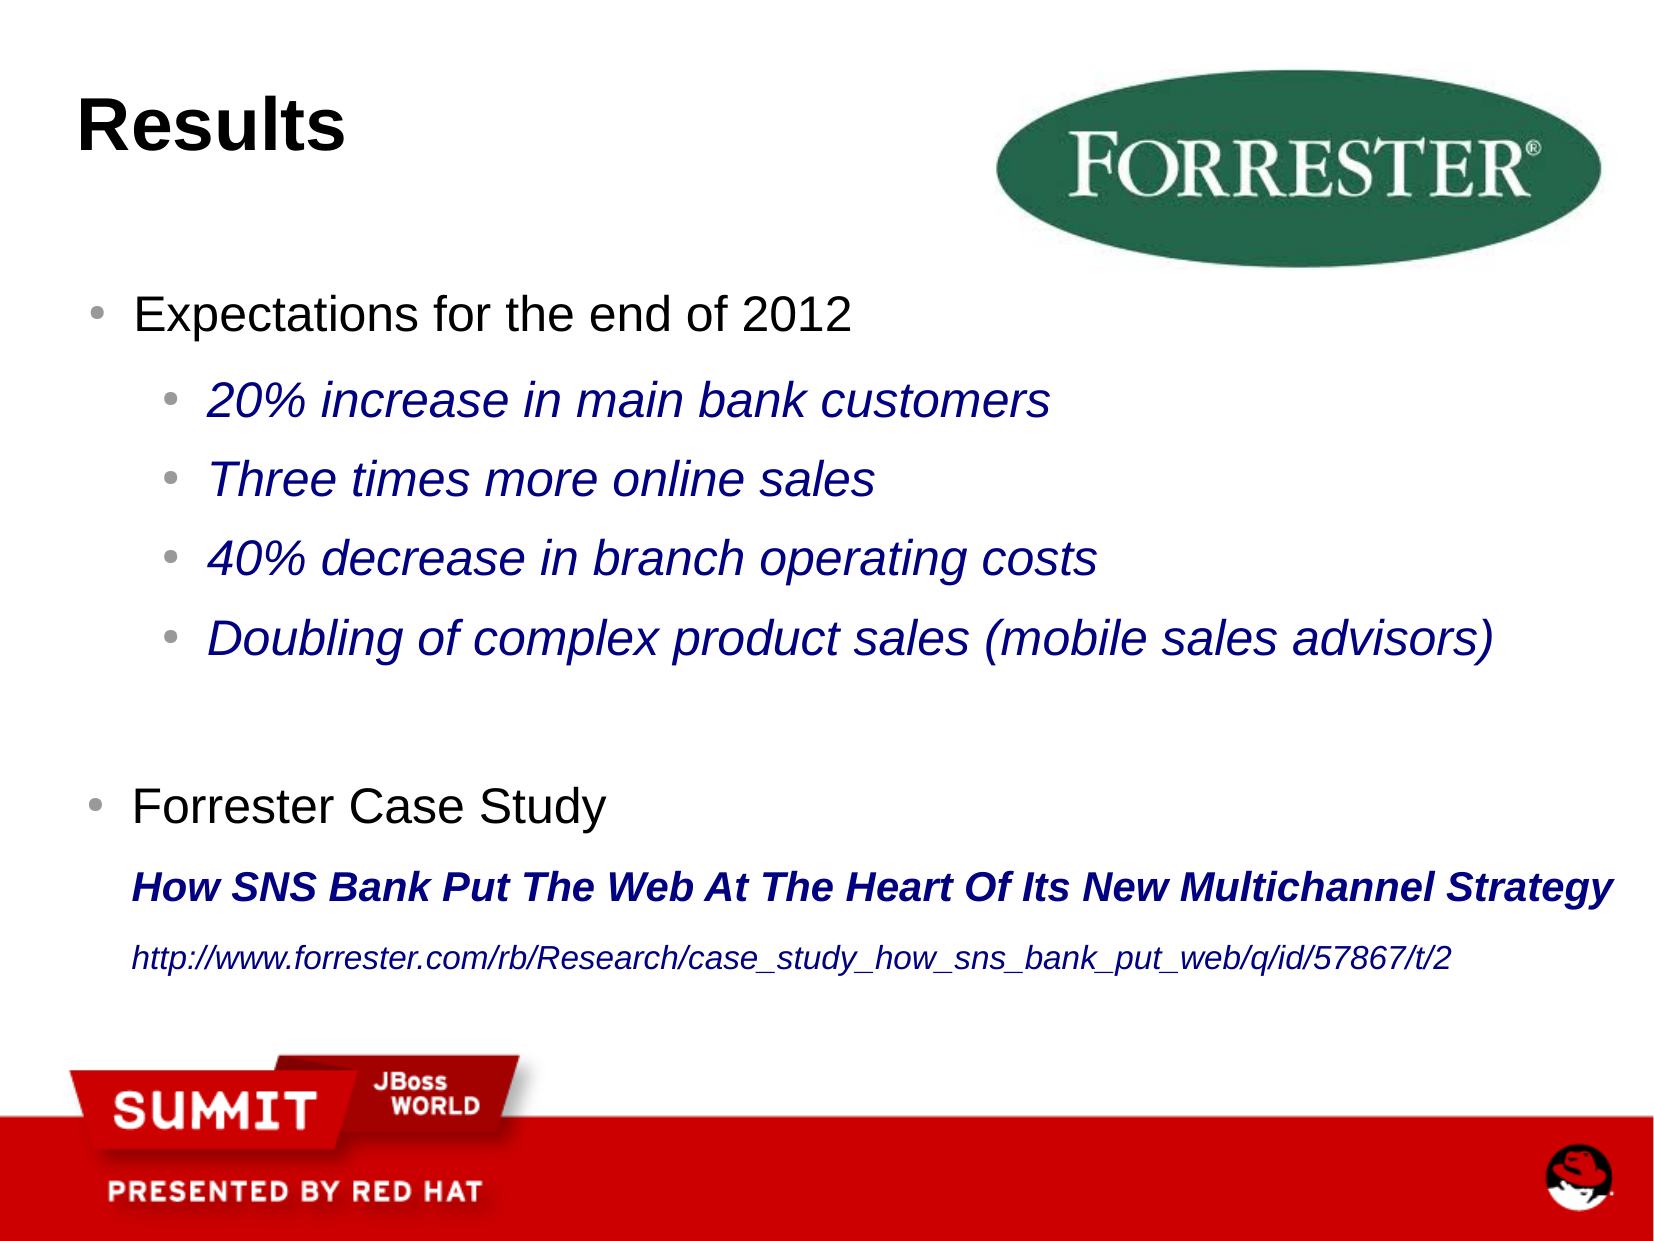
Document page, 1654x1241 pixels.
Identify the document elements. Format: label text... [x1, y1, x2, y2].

picture [0, 1043, 1654, 1241]
title Results [76, 45, 1565, 191]
list Expectations for the end of 2012 20% increase in main bank customers Three times more online sales 40% decrease in branch operating costs Doubling of complex product sales (mobile sales advisors) [73, 191, 1625, 665]
picture [995, 69, 1606, 271]
list Forrester Case Study How SNS Bank Put The Web At The Heart Of Its New Multichannel Strategy http://www.forrester.com/rb/Research/case_study_how_sns_bank_put_web/q/id/57867/t/2 [71, 778, 1624, 1077]
